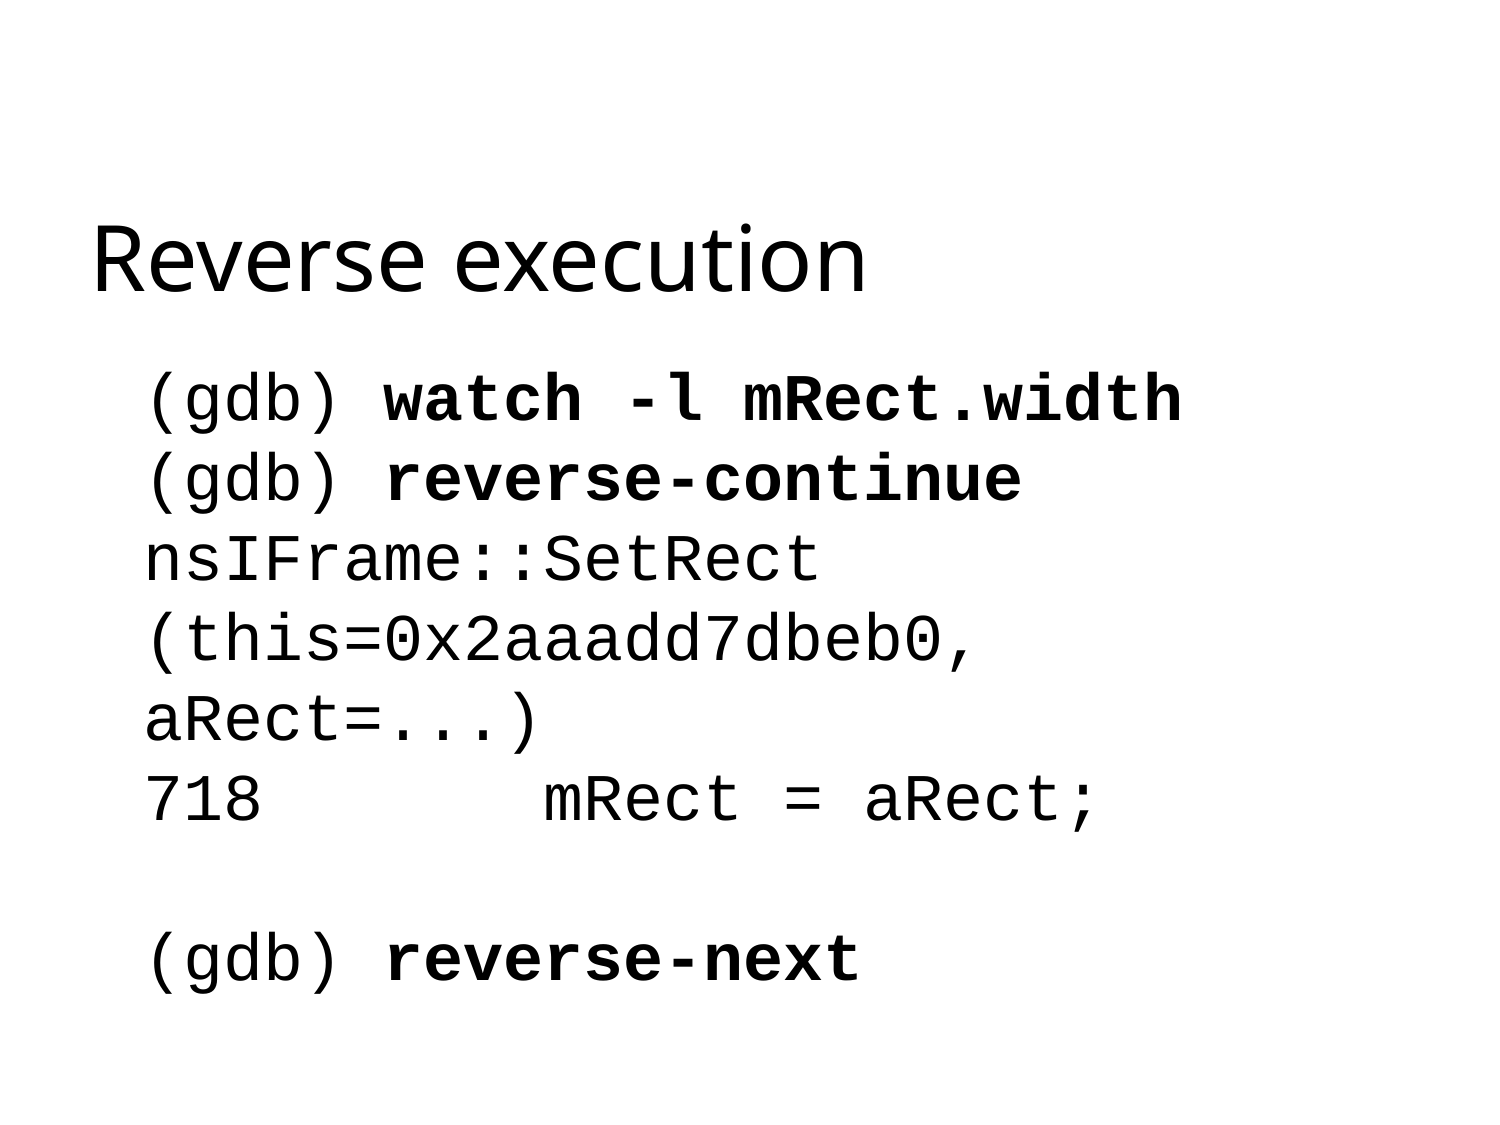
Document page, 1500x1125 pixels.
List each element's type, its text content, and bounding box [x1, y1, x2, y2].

text_box (gdb) watch -l mRect.width (gdb) reverse-continue nsIFrame::SetRect (this=0x2aaadd7dbeb0, aRect=...) 718 mRect = aRect; (gdb) reverse-next [128, 346, 1350, 965]
text_box Reverse execution [74, 172, 1424, 337]
